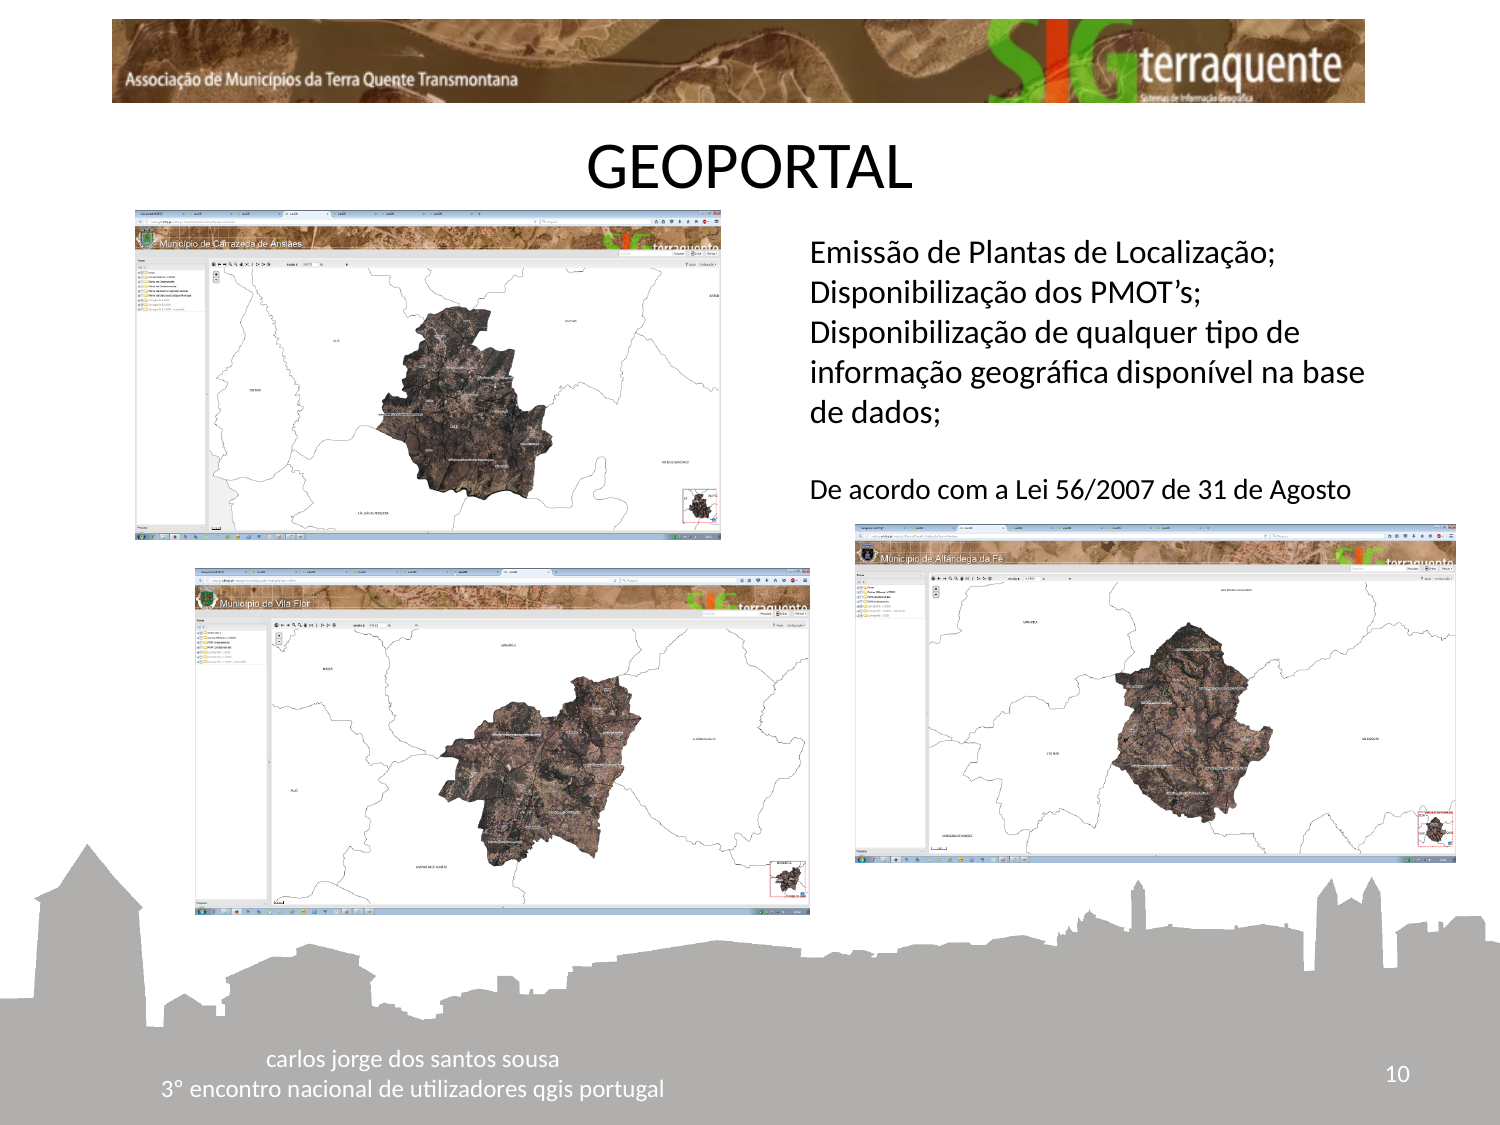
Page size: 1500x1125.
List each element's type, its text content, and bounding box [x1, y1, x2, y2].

text_box <número> [1074, 1042, 1425, 1103]
text_box carlos jorge dos santos sousa 3º encontro nacional de utilizadores qgis portugal [106, 1042, 721, 1103]
text_box Emissão de Plantas de Localização; Disponibilização dos PMOT’s; Disponibilização de qualquer tipo de informação geográfica disponível na base de dados; De acordo com a Lei 56/2007 de 31 de Agosto [795, 223, 1396, 513]
title GEOPORTAL [135, 113, 1365, 209]
picture [0, 524, 1500, 1125]
picture [135, 210, 721, 540]
picture [112, 19, 1365, 103]
